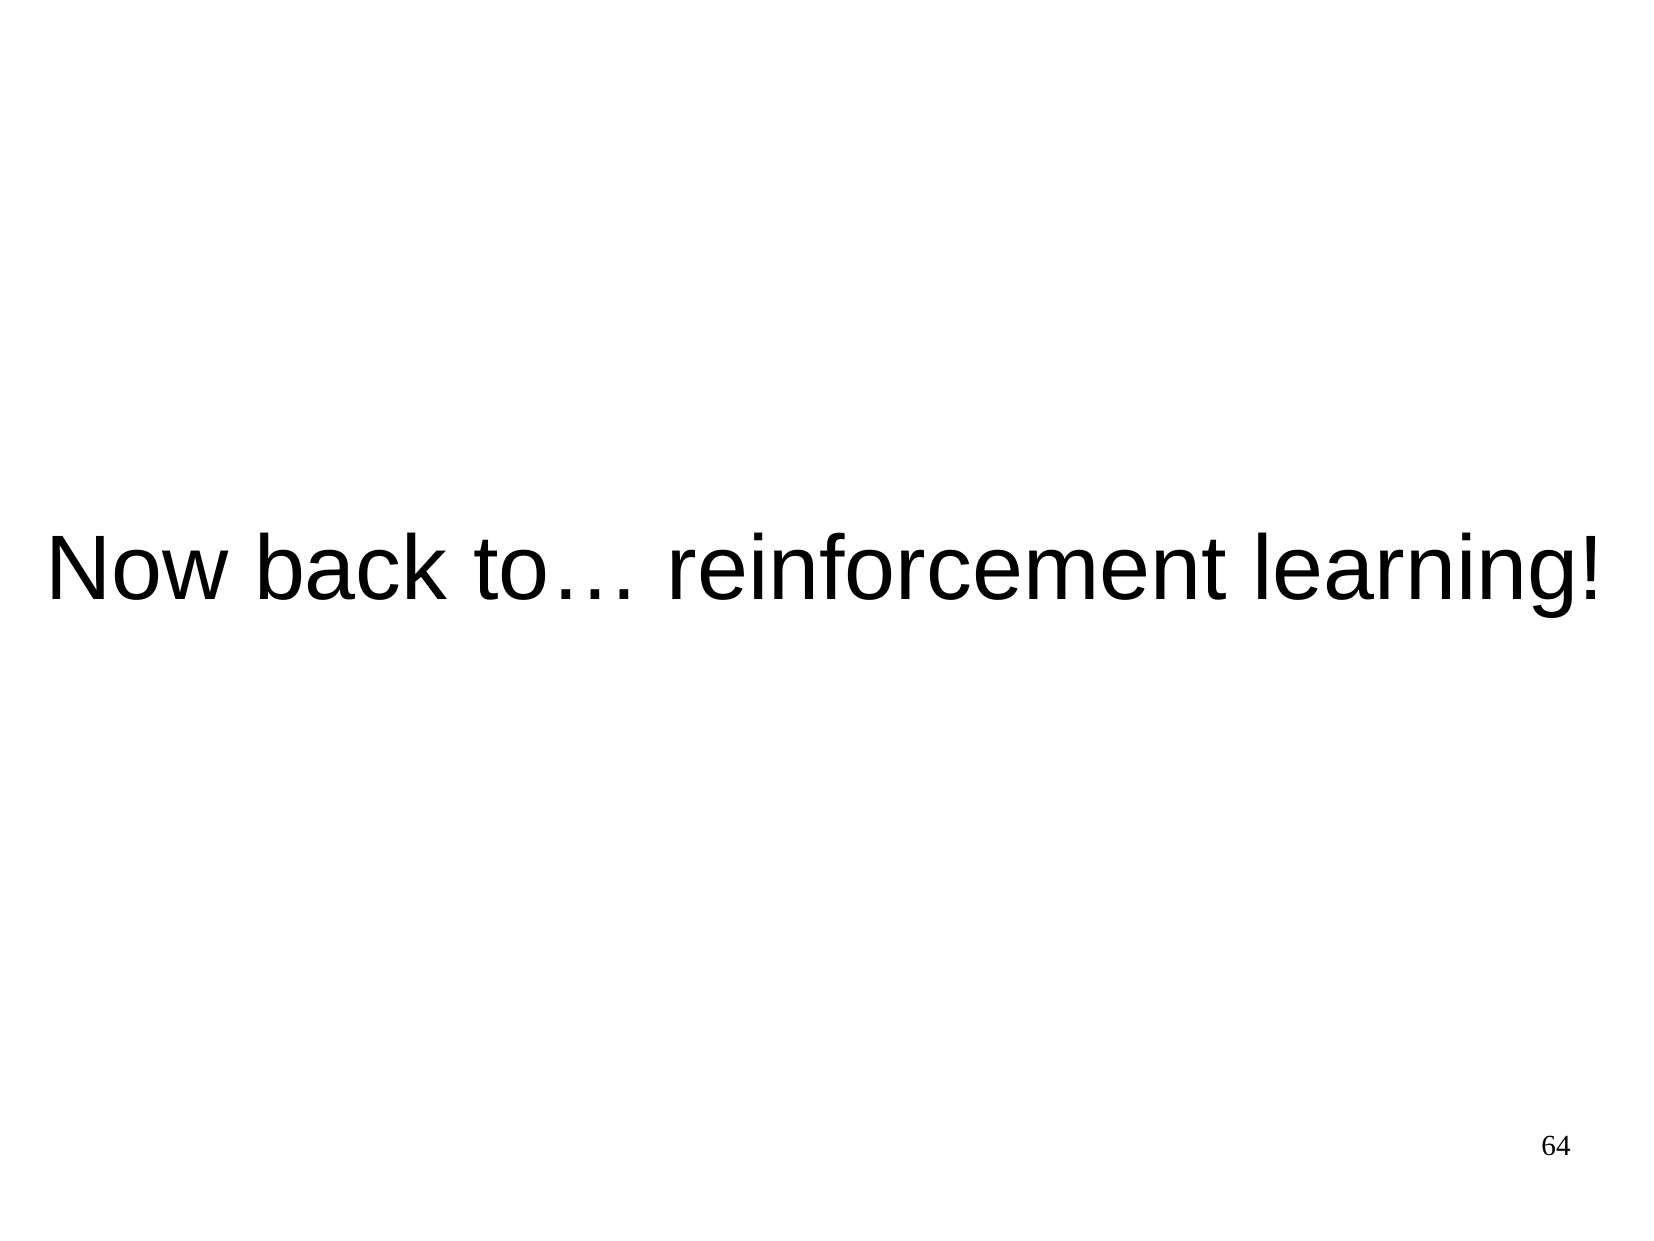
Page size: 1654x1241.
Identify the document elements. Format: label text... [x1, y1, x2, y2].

text_box Now back to… reinforcement learning! [0, 311, 1654, 723]
